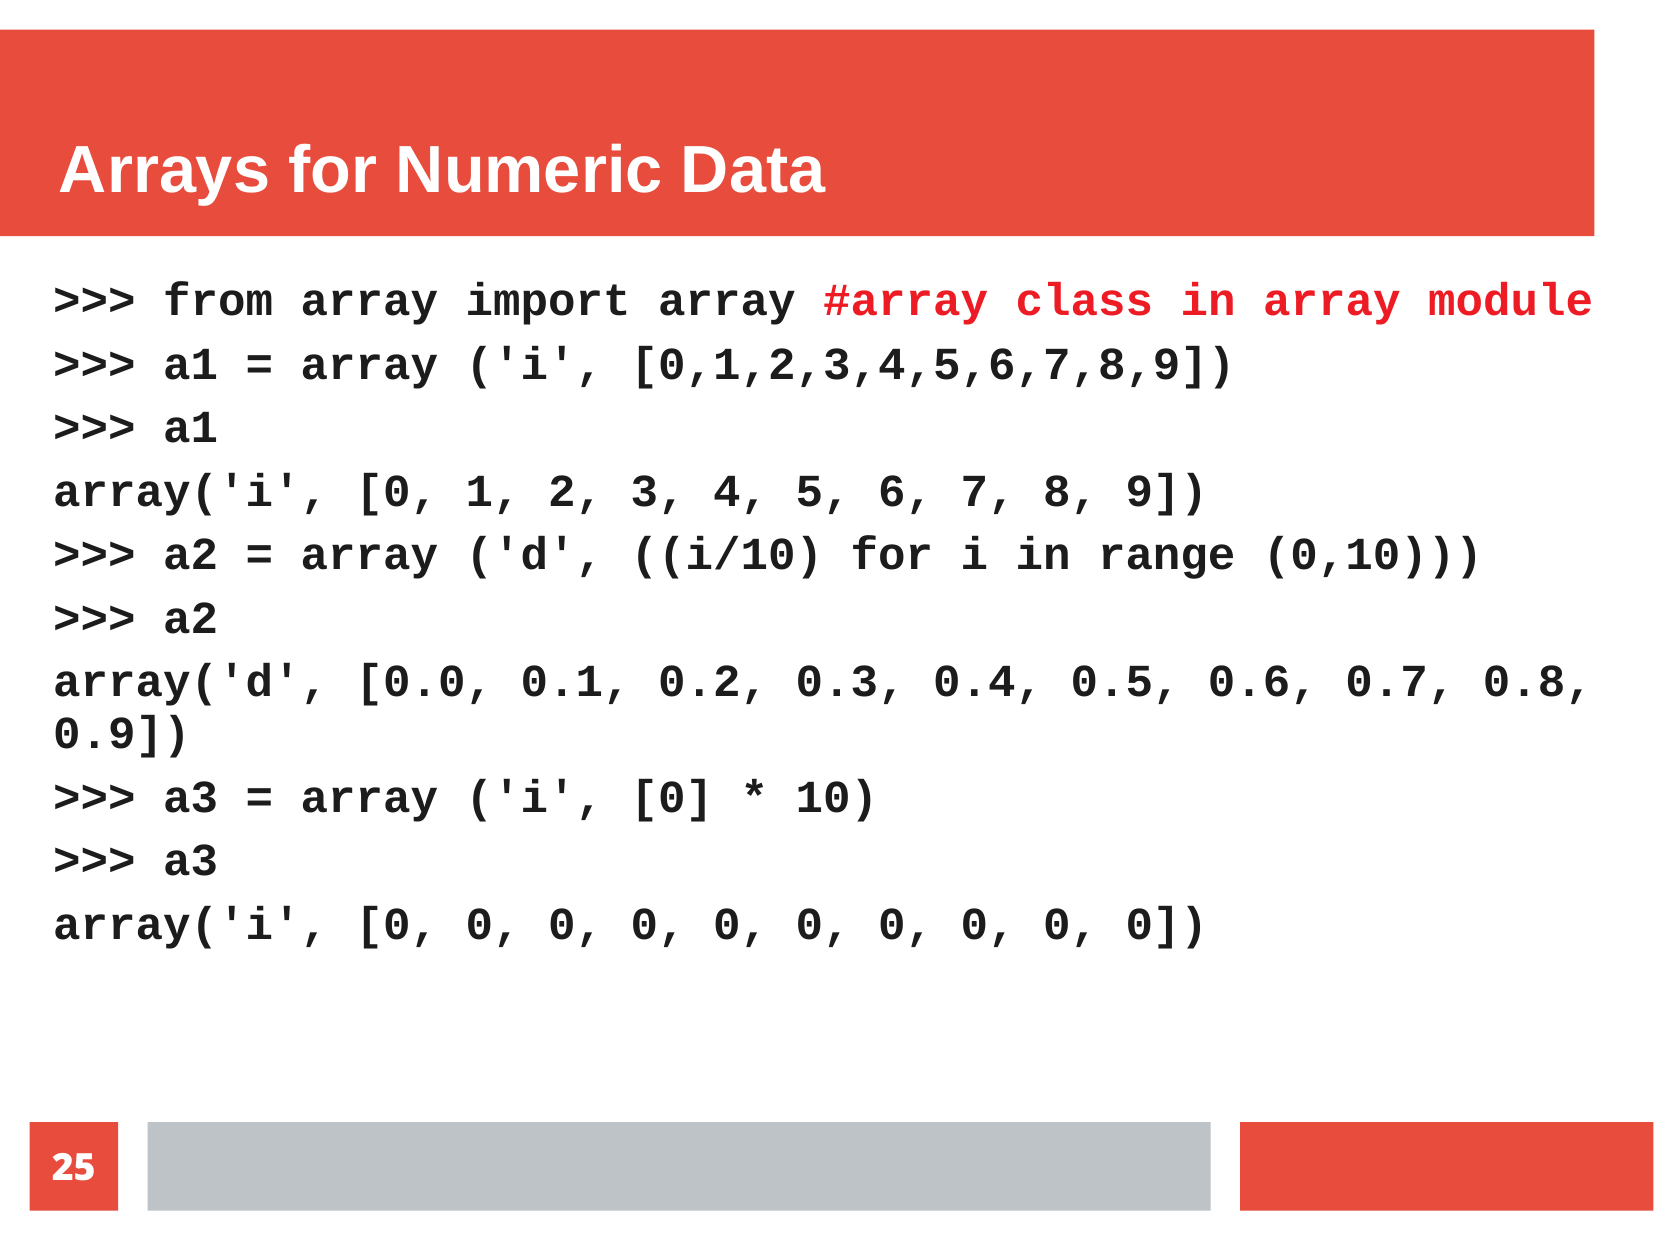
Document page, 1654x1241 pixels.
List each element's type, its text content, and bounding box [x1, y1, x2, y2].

list >>> from array import array #array class in array module >>> a1 = array ('i', [0,1,2,3,4,5,6,7,8,9]) >>> a1 array('i', [0, 1, 2, 3, 4, 5, 6, 7, 8, 9]) >>> a2 = array ('d', ((i/10) for i in range (0,10))) >>> a2 array('d', [0.0, 0.1, 0.2, 0.3, 0.4, 0.5, 0.6, 0.7, 0.8, 0.9]) >>> a3 = array ('i', [0] * 10) >>> a3 array('i', [0, 0, 0, 0, 0, 0, 0, 0, 0, 0]) [53, 277, 1618, 1081]
title Arrays for Numeric Data [59, 59, 1595, 207]
